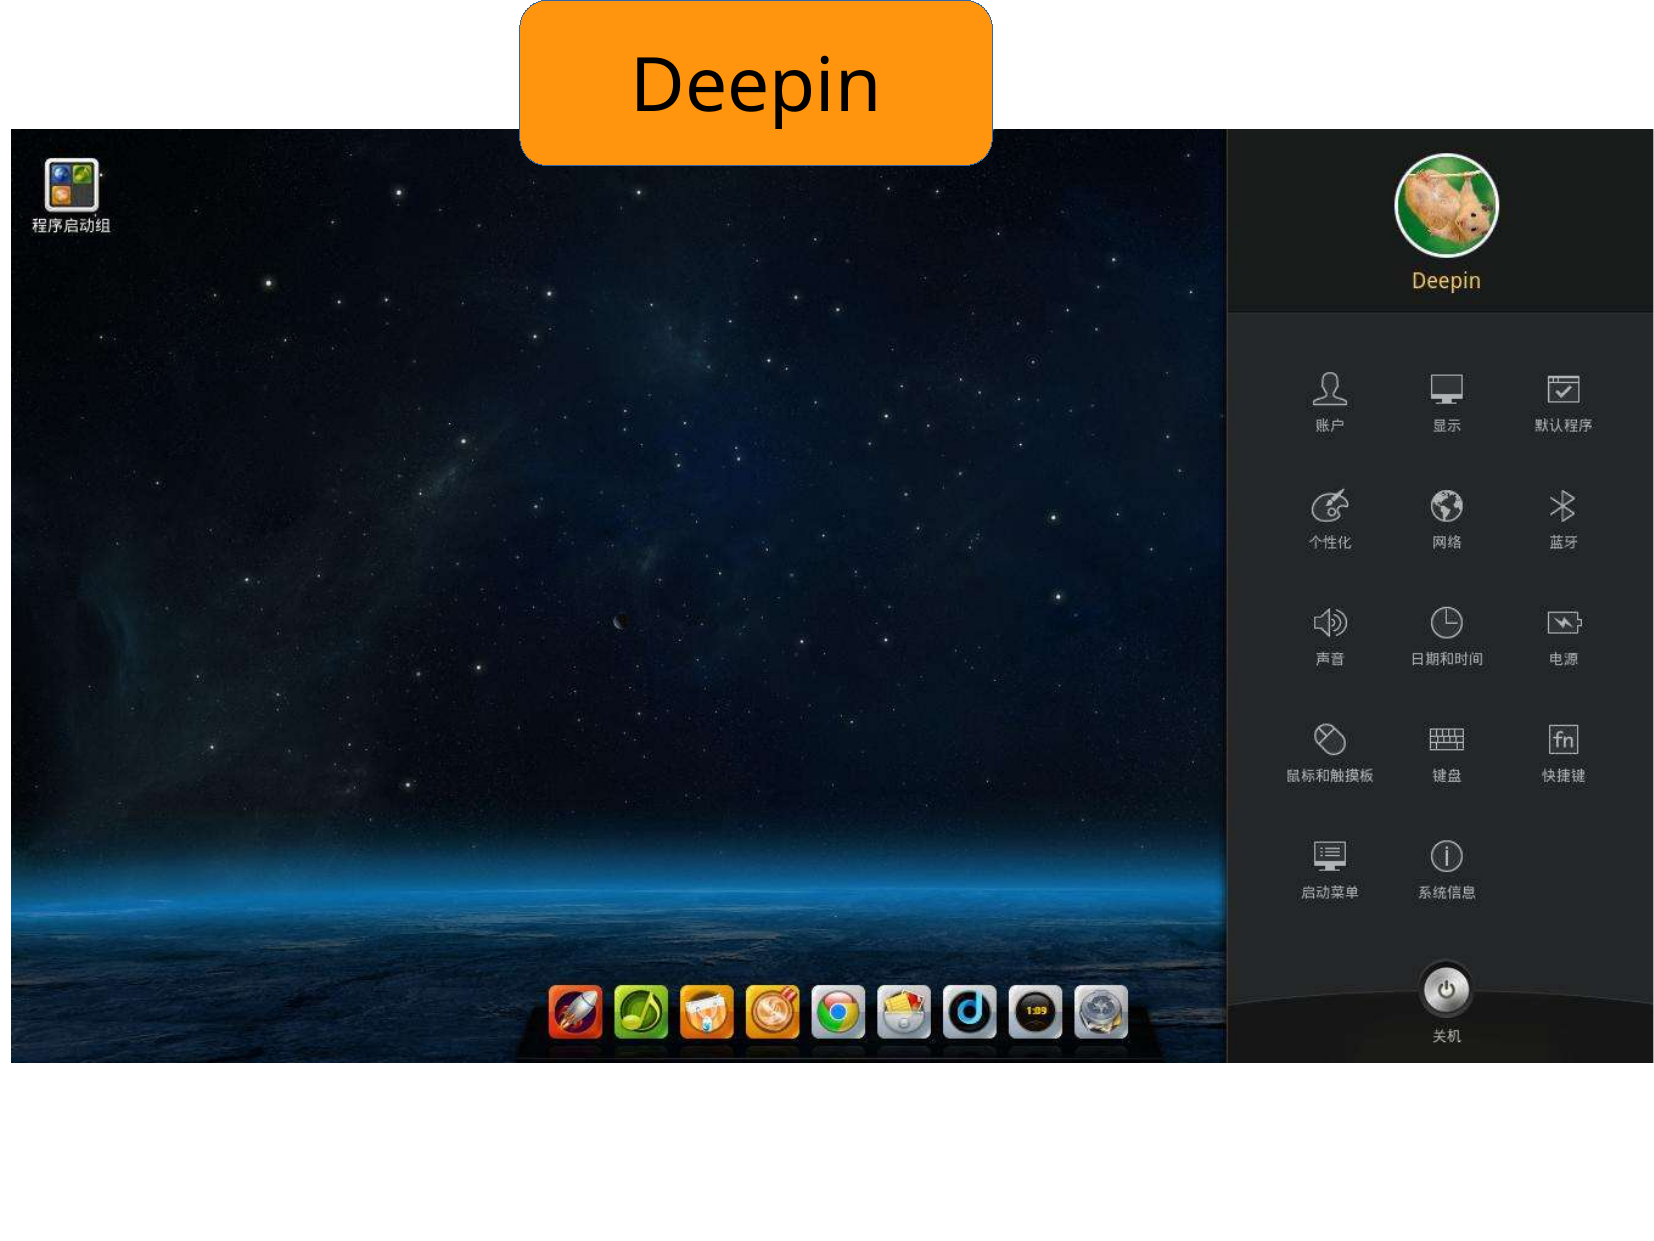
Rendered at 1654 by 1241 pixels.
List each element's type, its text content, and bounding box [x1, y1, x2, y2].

text_box Deepin [519, 0, 993, 166]
picture [11, 129, 1654, 1063]
